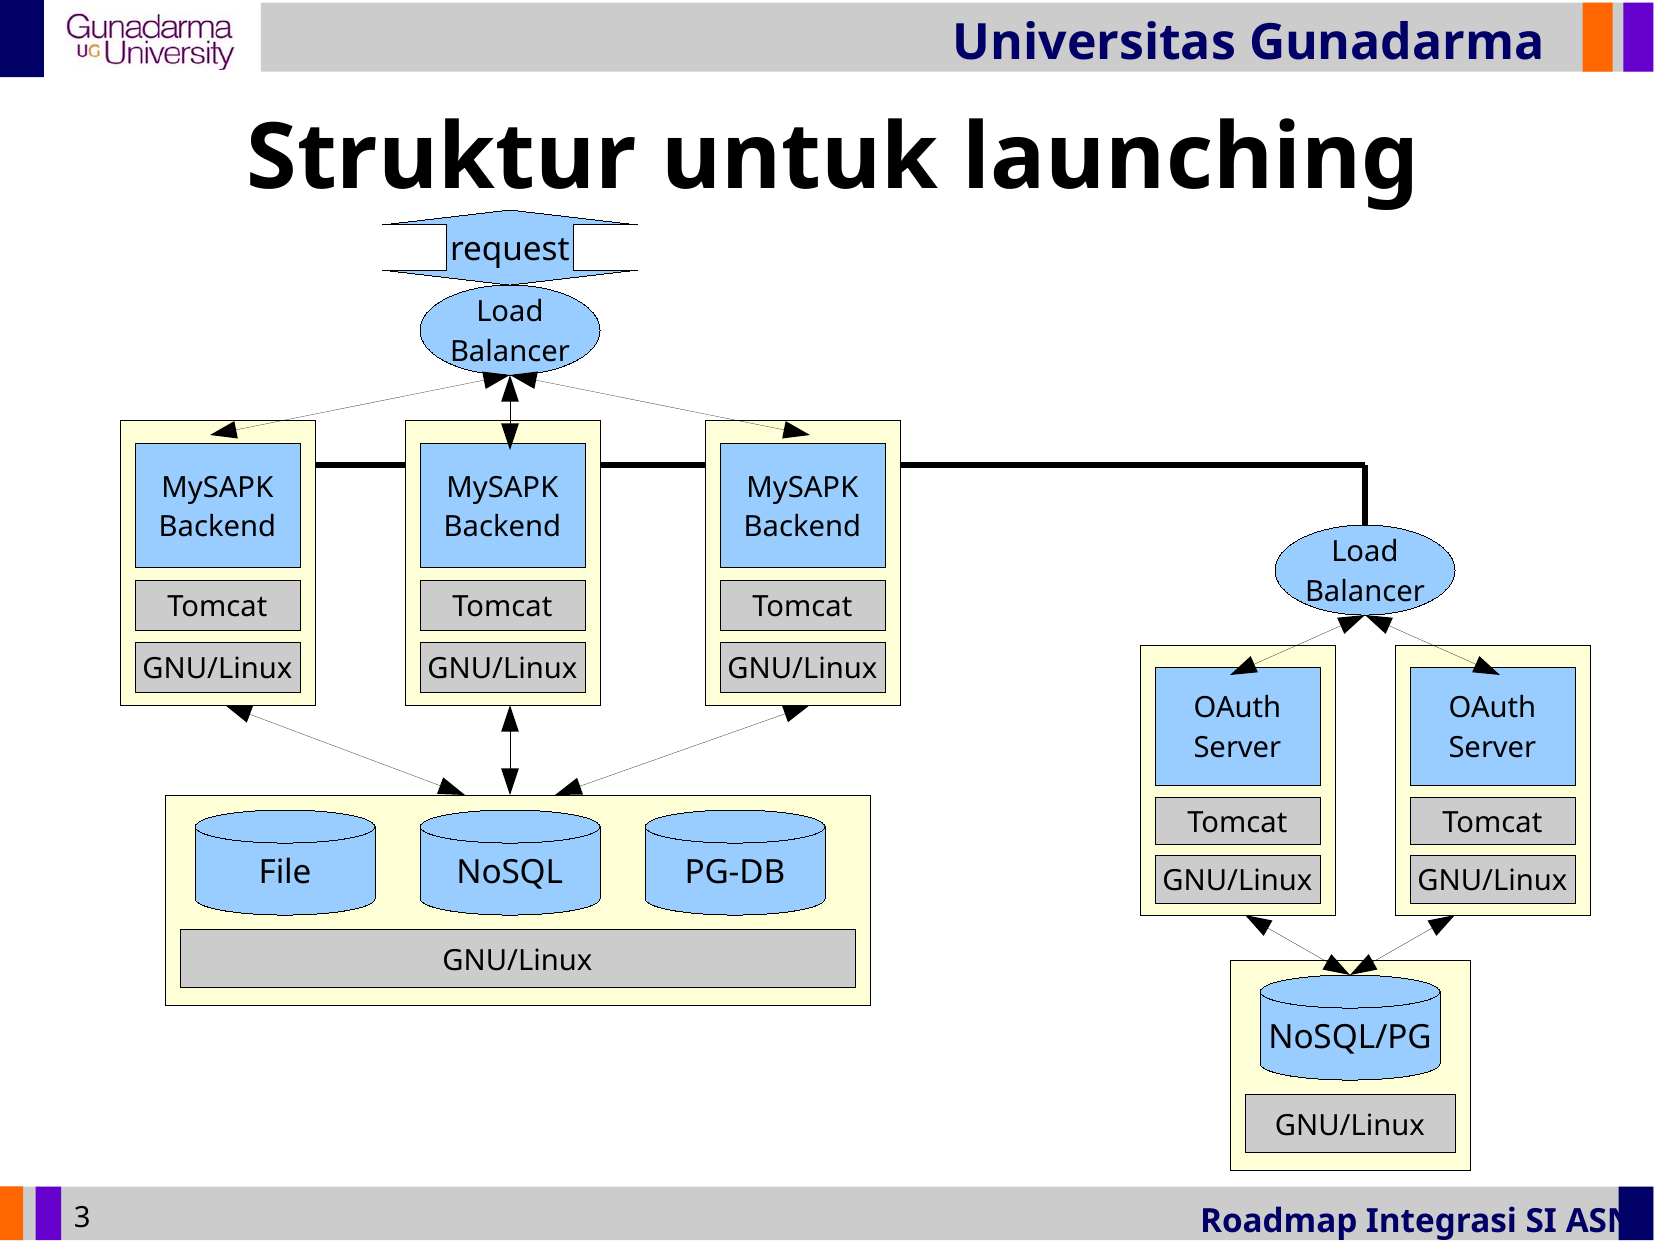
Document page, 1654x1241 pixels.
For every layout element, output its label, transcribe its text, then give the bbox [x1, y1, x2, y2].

text_box [1140, 645, 1336, 916]
text_box MySAPK Backend [720, 443, 886, 568]
text_box [120, 420, 316, 706]
text_box Tomcat [1155, 797, 1321, 845]
text_box MySAPK Backend [420, 443, 586, 568]
title Struktur untuk launching [77, 90, 1591, 217]
text_box Tomcat [720, 580, 886, 631]
text_box OAuth Server [1410, 667, 1576, 786]
text_box NoSQL/PG [1260, 975, 1441, 1081]
text_box PG-DB [645, 810, 826, 916]
text_box Load Balancer [1275, 525, 1456, 615]
text_box Tomcat [135, 580, 301, 631]
text_box [405, 420, 601, 706]
text_box File [195, 810, 376, 916]
text_box [1395, 645, 1591, 916]
text_box GNU/Linux [1410, 855, 1576, 904]
text_box OAuth Server [1155, 667, 1321, 786]
text_box Tomcat [1410, 797, 1576, 845]
text_box Tomcat [420, 580, 586, 631]
picture [65, 0, 235, 70]
text_box GNU/Linux [720, 642, 886, 693]
text_box request [382, 210, 638, 286]
text_box [1230, 960, 1471, 1171]
text_box MySAPK Backend [135, 443, 301, 568]
text_box GNU/Linux [420, 642, 586, 693]
text_box [705, 420, 901, 706]
text_box GNU/Linux [135, 642, 301, 693]
text_box GNU/Linux [1155, 855, 1321, 904]
text_box [1338, 960, 1362, 973]
text_box [165, 795, 871, 1006]
text_box GNU/Linux [1245, 1094, 1456, 1153]
text_box GNU/Linux [180, 929, 856, 988]
text_box NoSQL [420, 810, 601, 916]
text_box Load Balancer [420, 285, 601, 374]
